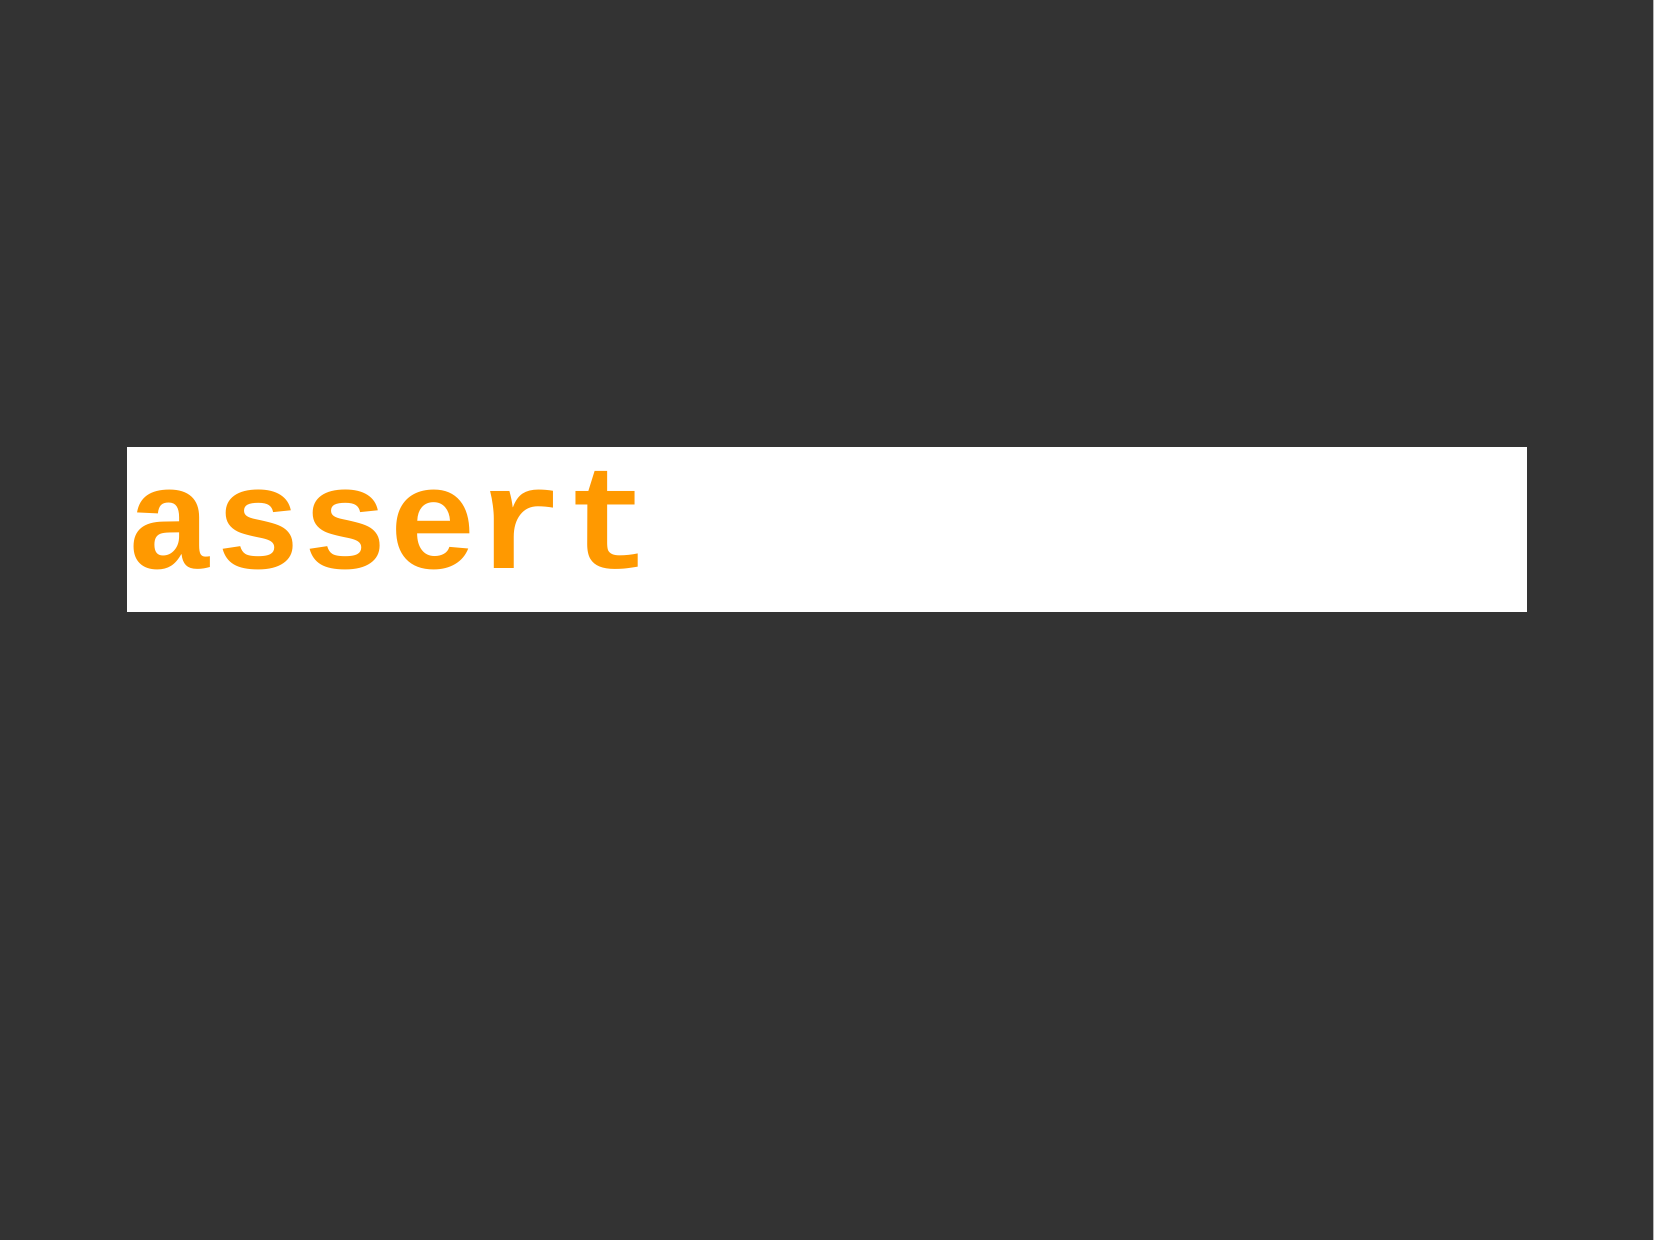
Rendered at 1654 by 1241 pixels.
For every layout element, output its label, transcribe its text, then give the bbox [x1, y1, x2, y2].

text_box assert !mistake; [82, 49, 1571, 1010]
